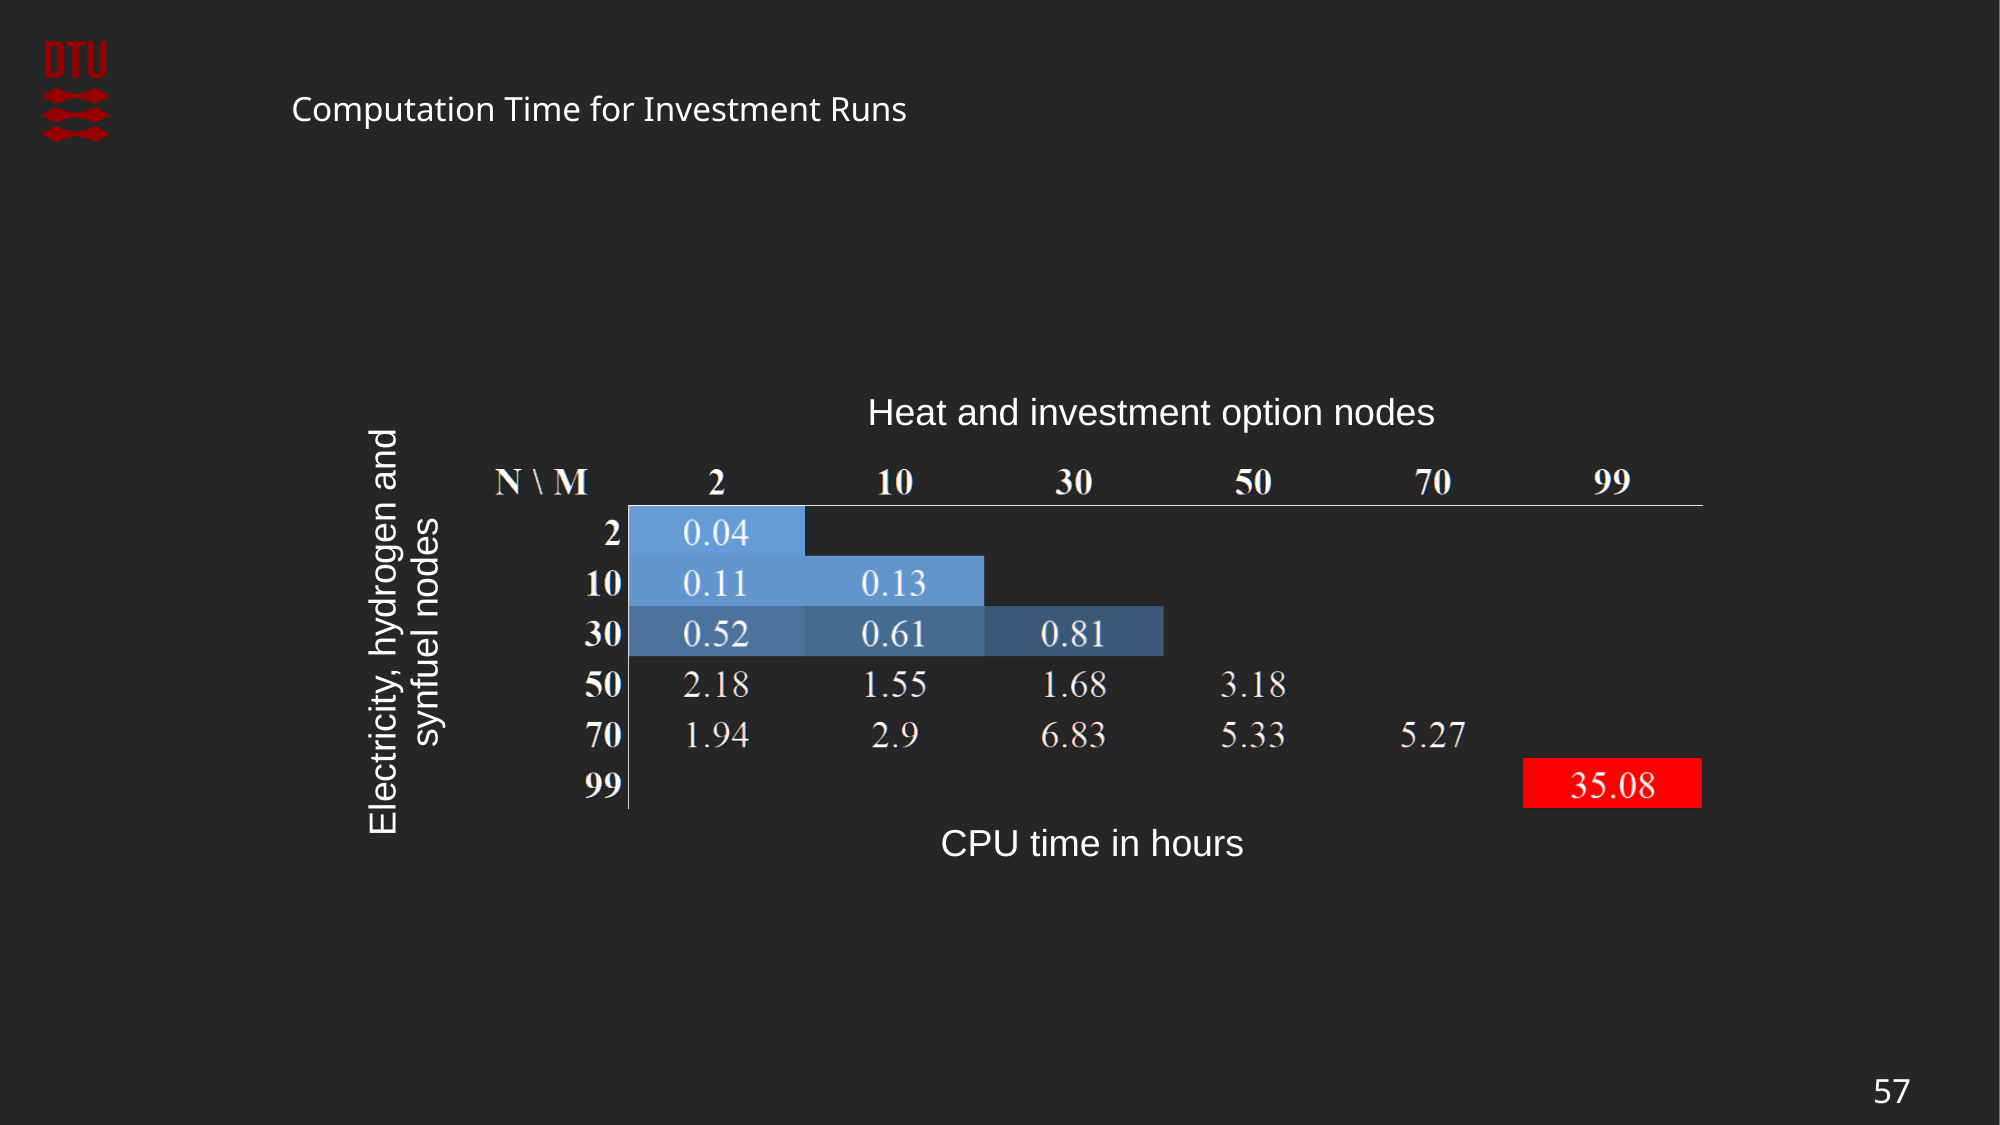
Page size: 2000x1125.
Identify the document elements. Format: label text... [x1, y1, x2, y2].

picture [479, 451, 1720, 824]
title Computation Time for Investment Runs [291, 70, 1819, 148]
text_box Heat and investment option nodes [620, 383, 1684, 451]
text_box <number> [1858, 1063, 1979, 1115]
text_box CPU time in hours [826, 824, 1359, 881]
text_box Electricity, hydrogen and synfuel nodes [354, 396, 473, 869]
